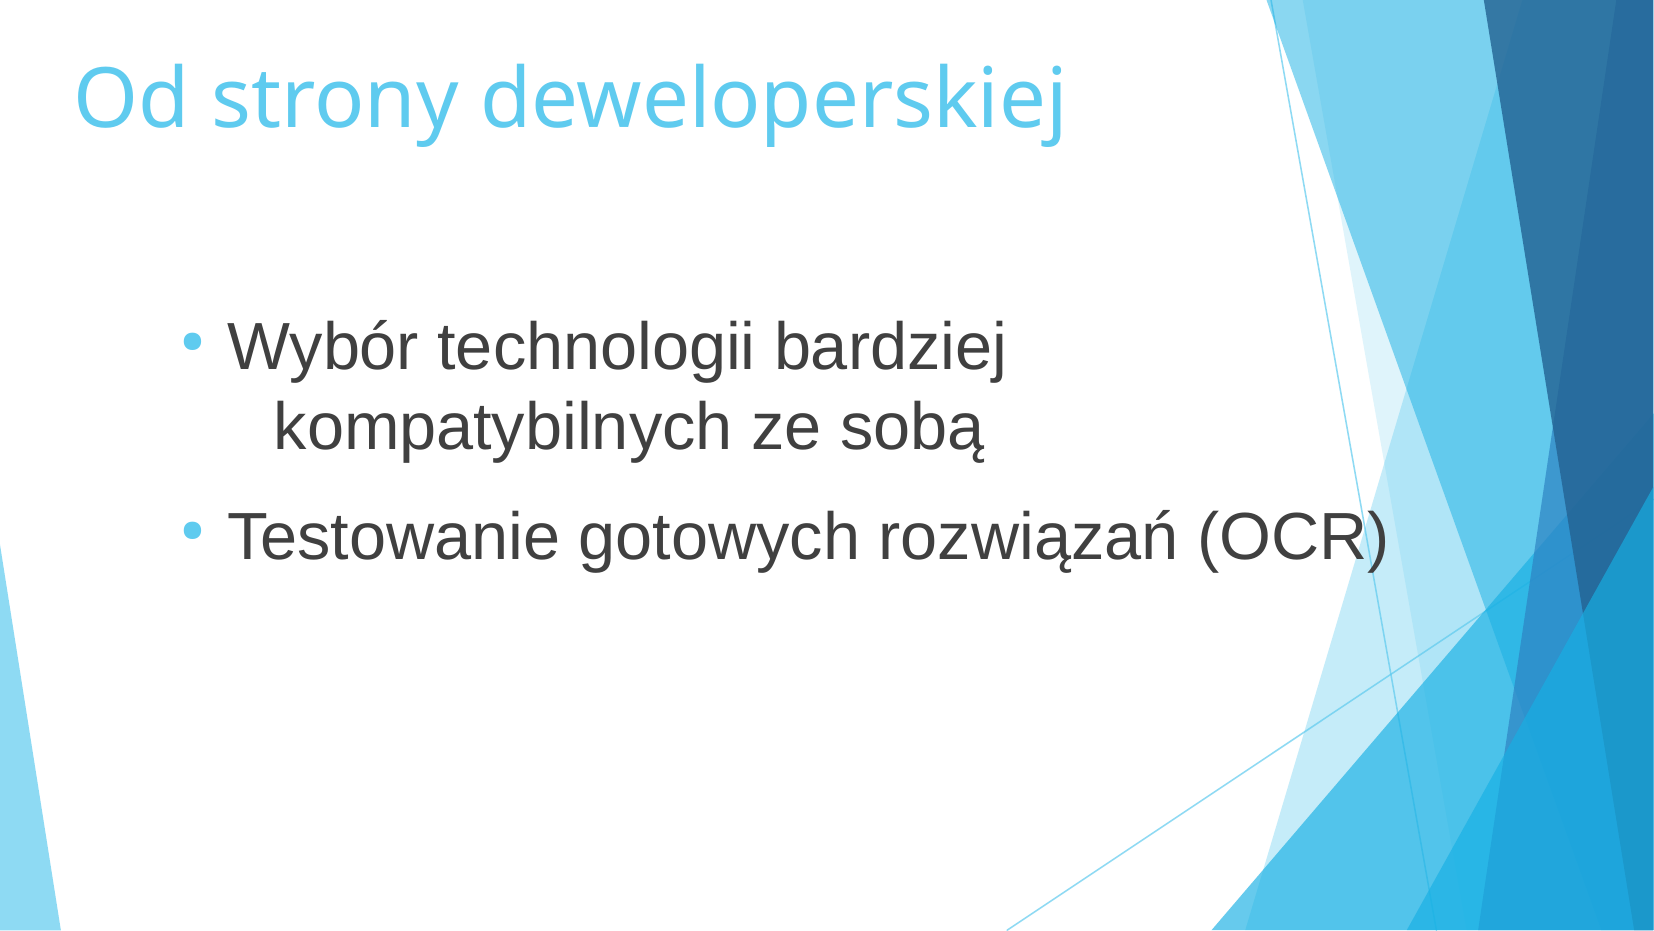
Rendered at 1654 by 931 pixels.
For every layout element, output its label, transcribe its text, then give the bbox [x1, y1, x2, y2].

title Od strony deweloperskiej [0, 36, 1489, 193]
list Wybór technologii bardziej kompatybilnych ze sobą Testowanie gotowych rozwiązań (OCR) [165, 295, 1654, 835]
